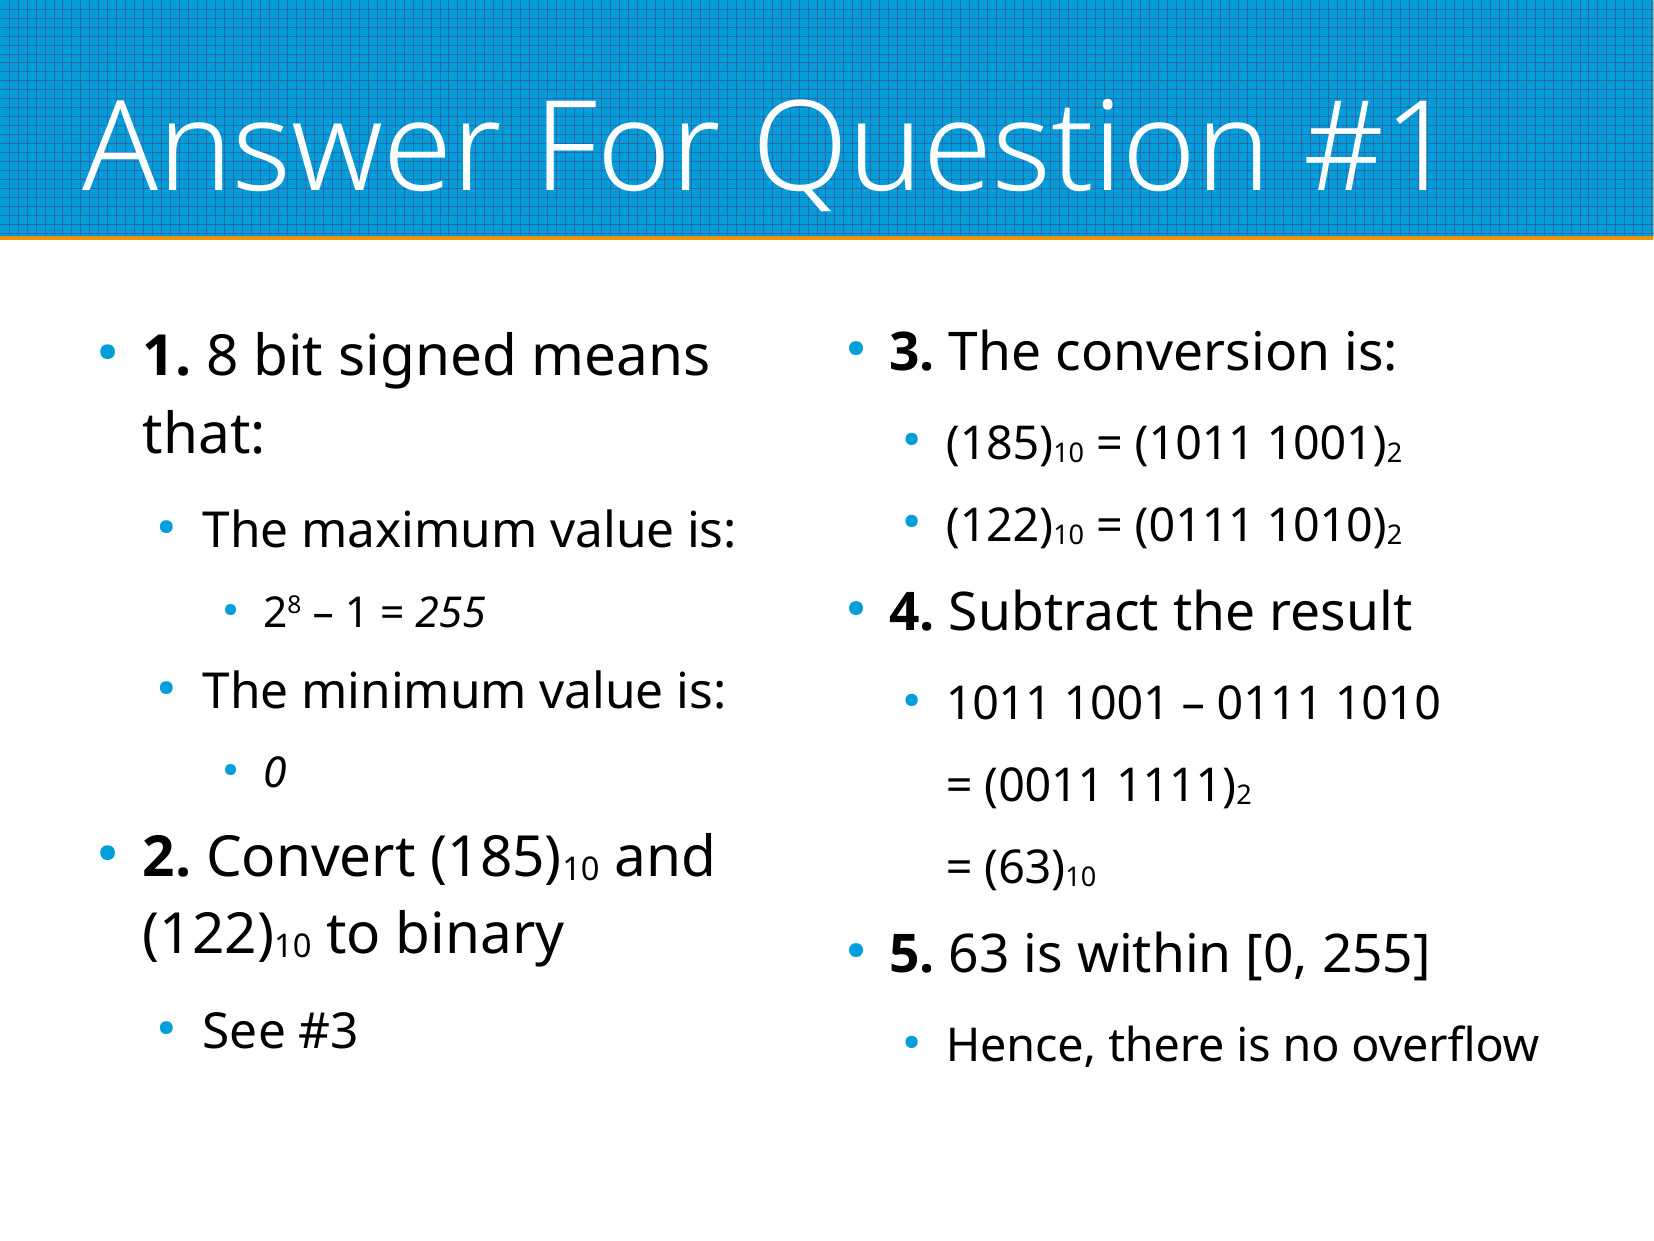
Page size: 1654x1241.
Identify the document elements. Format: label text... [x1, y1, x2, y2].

list 1. 8 bit signed means that: The maximum value is: 28 – 1 = 255 The minimum value is: 0 2. Convert (185)10 and (122)10 to binary See #3 [82, 314, 798, 1081]
list 3. The conversion is: (185)10 = (1011 1001)2 (122)10 = (0111 1010)2 4. Subtract the result 1011 1001 – 0111 1010 = (0011 1111)2 = (63)10 5. 63 is within [0, 255] Hence, there is no overflow [832, 312, 1595, 1079]
title Answer For Question #1 [82, 19, 1571, 227]
